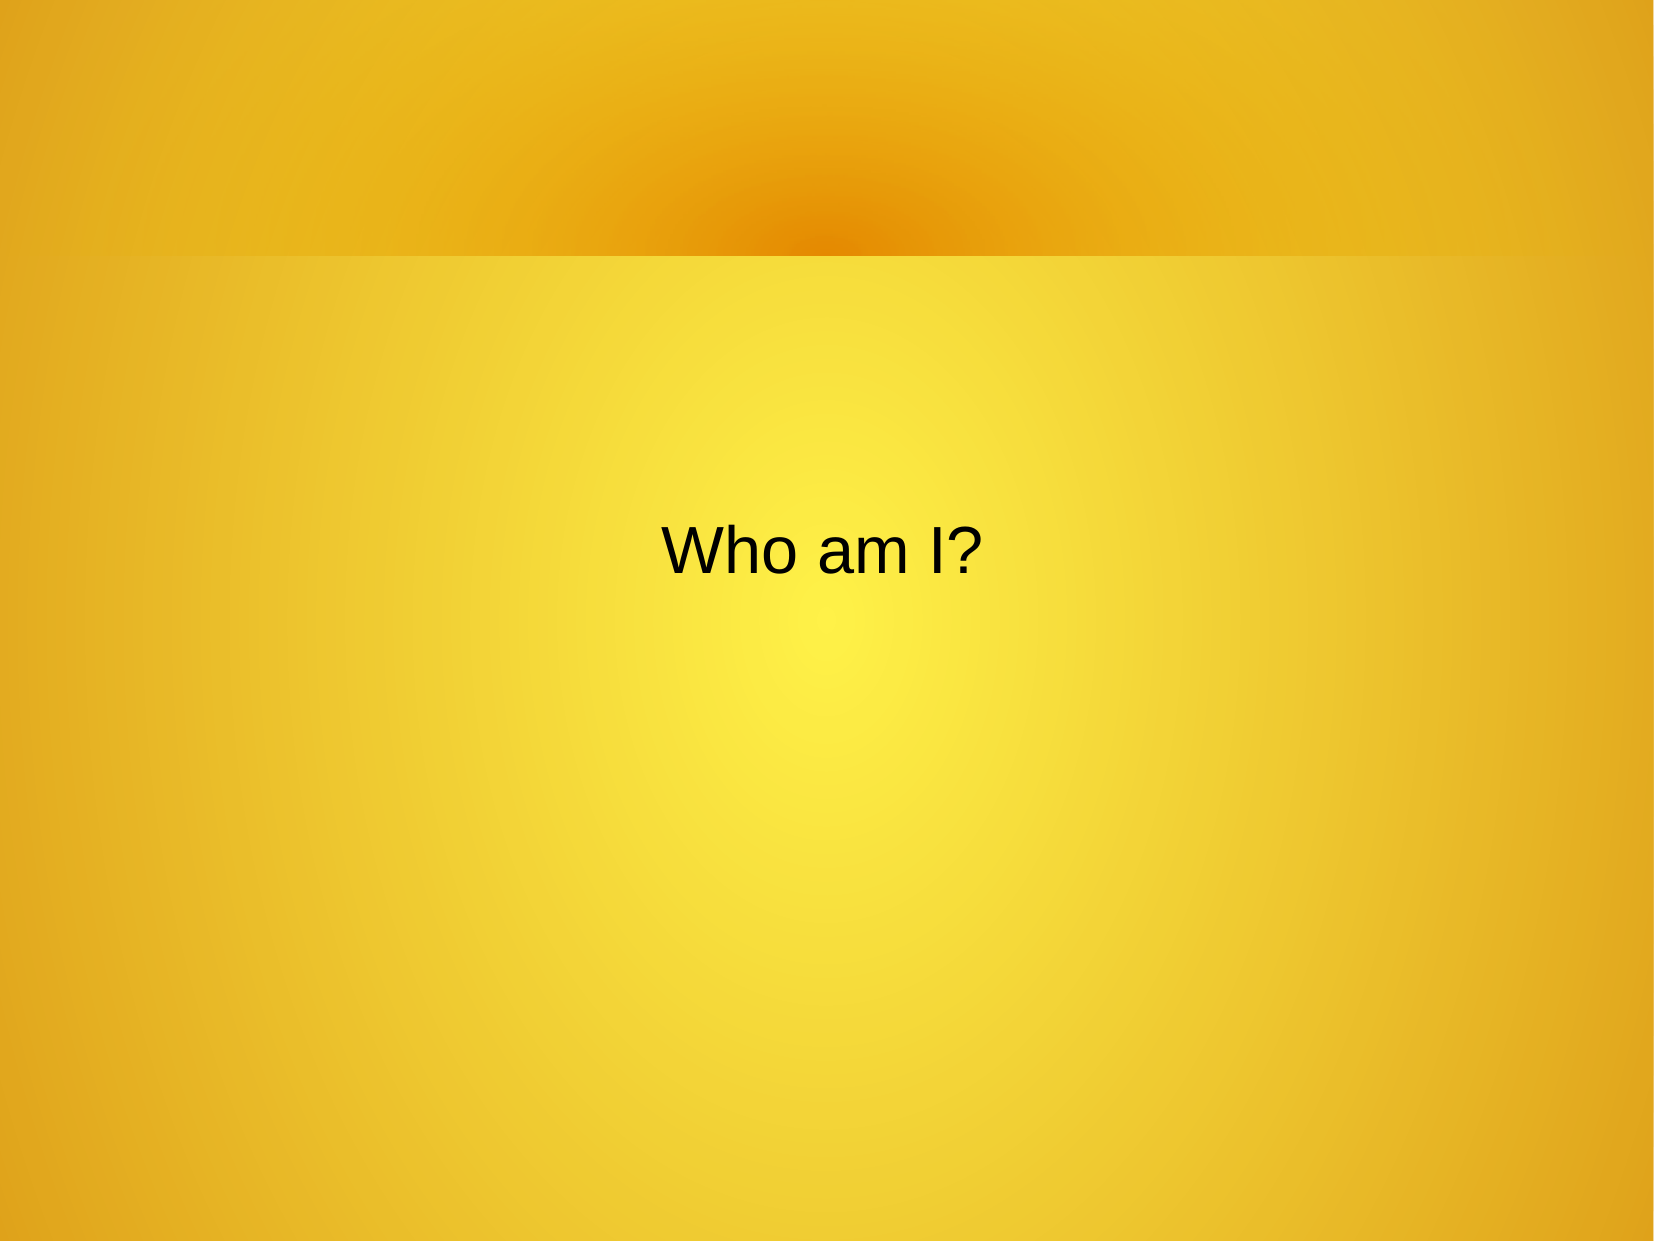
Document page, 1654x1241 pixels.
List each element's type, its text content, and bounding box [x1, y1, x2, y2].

subtitle Who am I? [78, 70, 1567, 1027]
